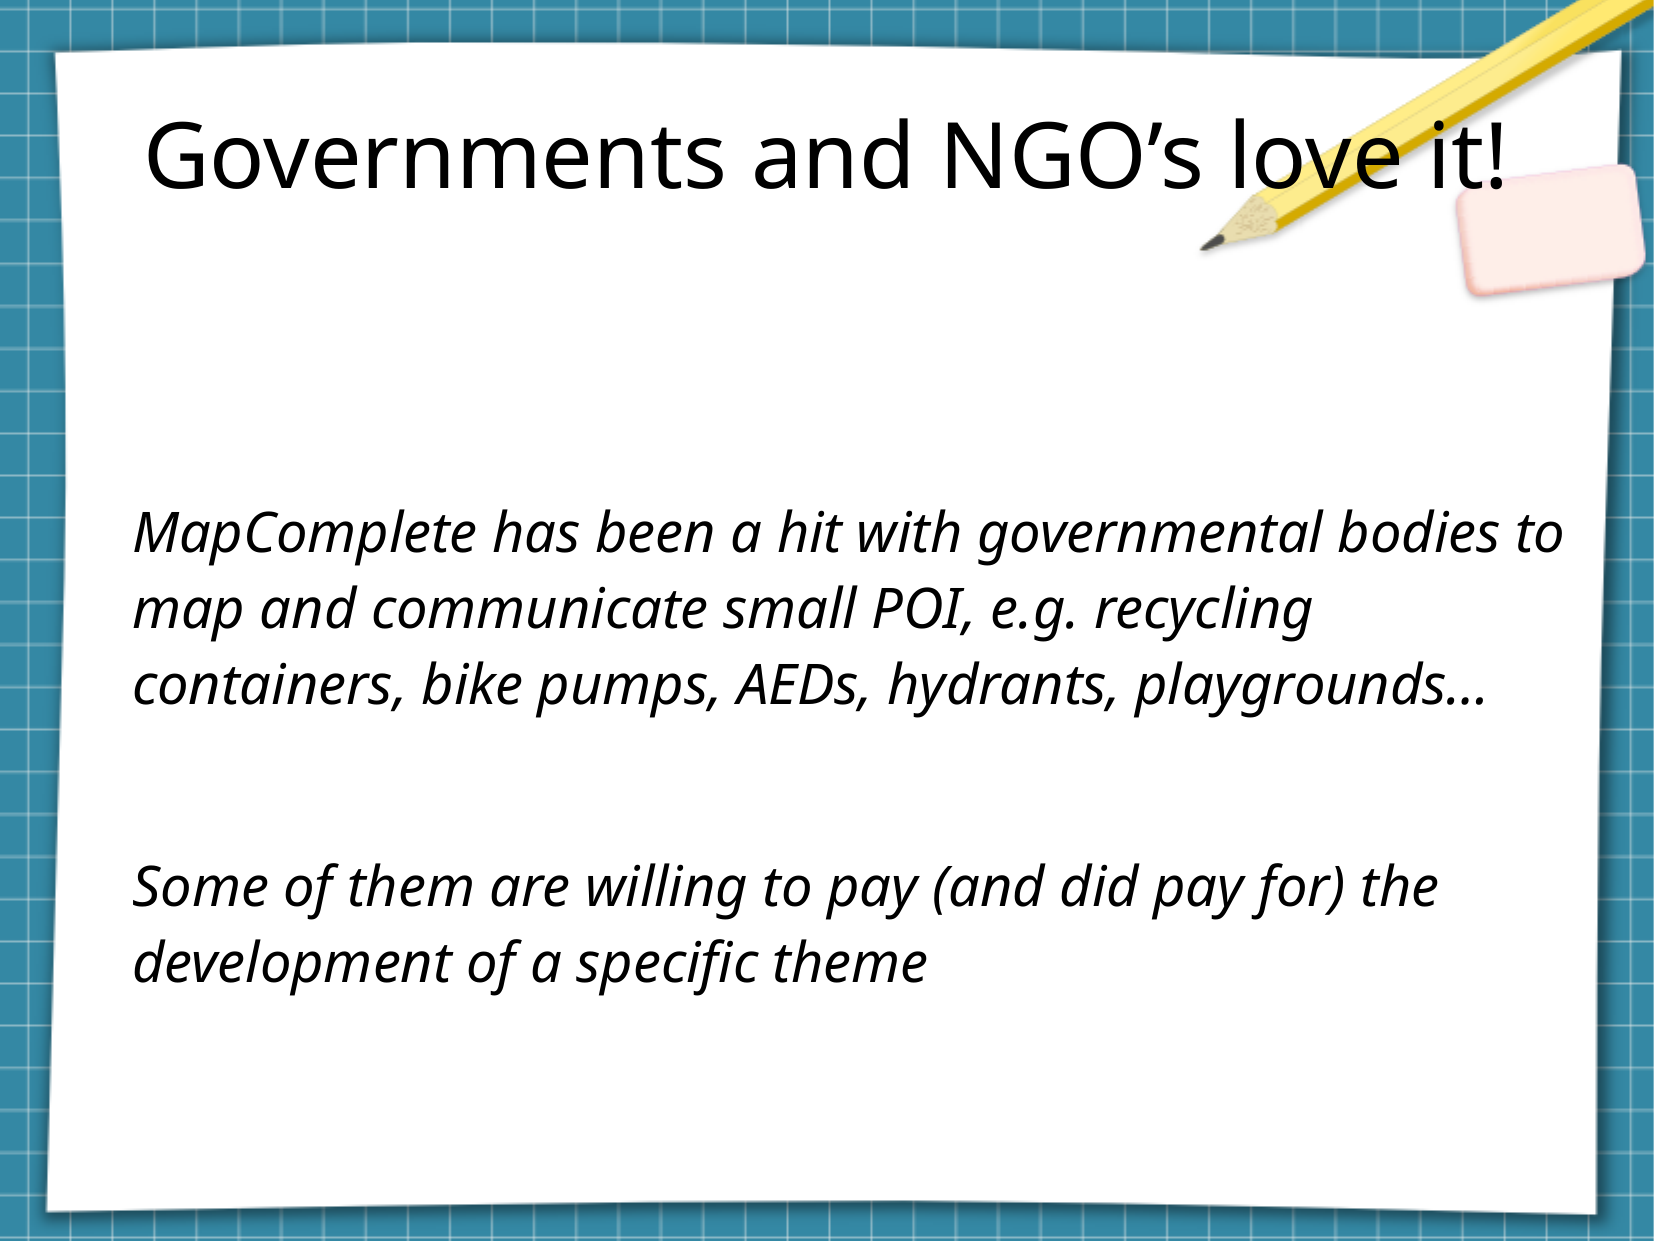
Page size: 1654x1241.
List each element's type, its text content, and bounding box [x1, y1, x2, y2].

title Governments and NGO’s love it! [82, 49, 1571, 257]
list MapComplete has been a hit with governmental bodies to map and communicate small POI, e.g. recycling containers, bike pumps, AEDs, hydrants, playgrounds… Some of them are willing to pay (and did pay for) the development of a specific theme [82, 290, 1571, 1010]
picture [0, 0, 1654, 1241]
